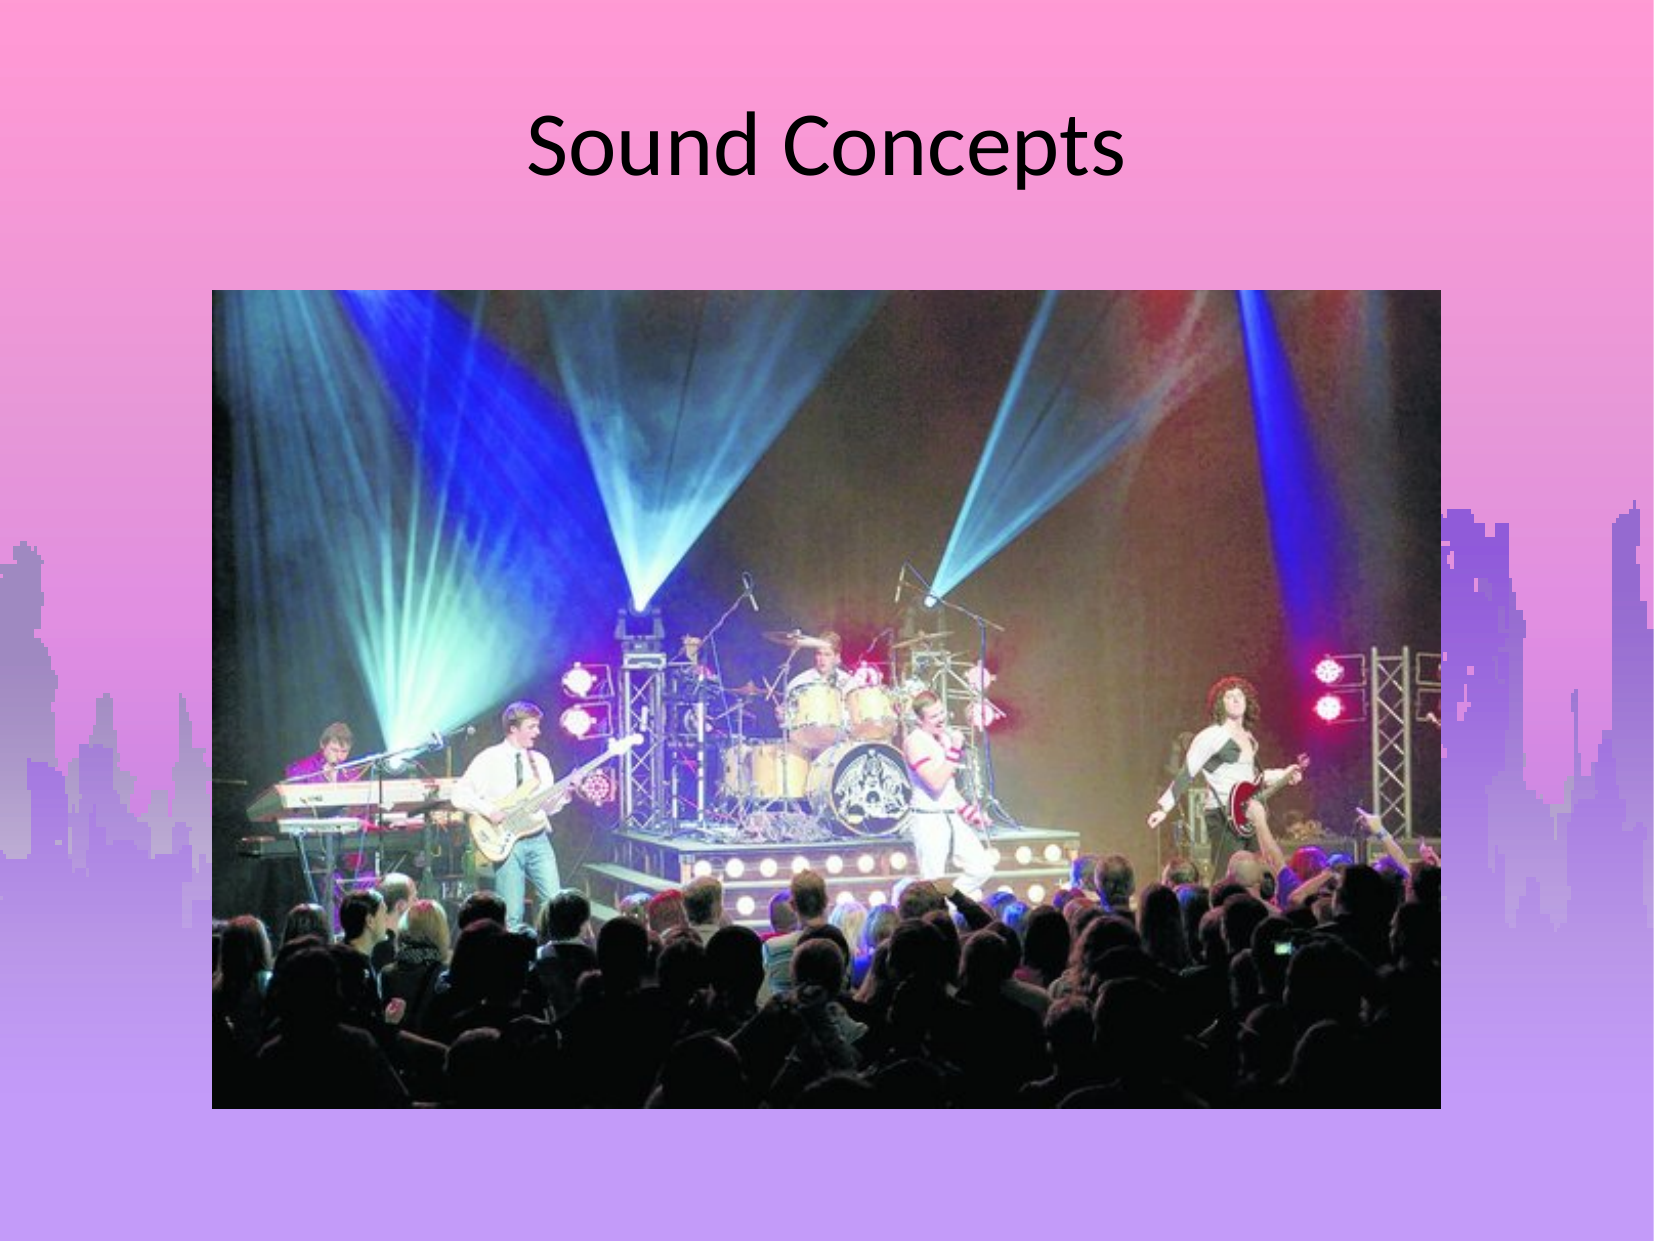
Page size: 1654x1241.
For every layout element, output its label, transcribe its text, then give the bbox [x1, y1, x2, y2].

title Sound Concepts [82, 49, 1571, 257]
picture [0, 0, 1654, 1241]
